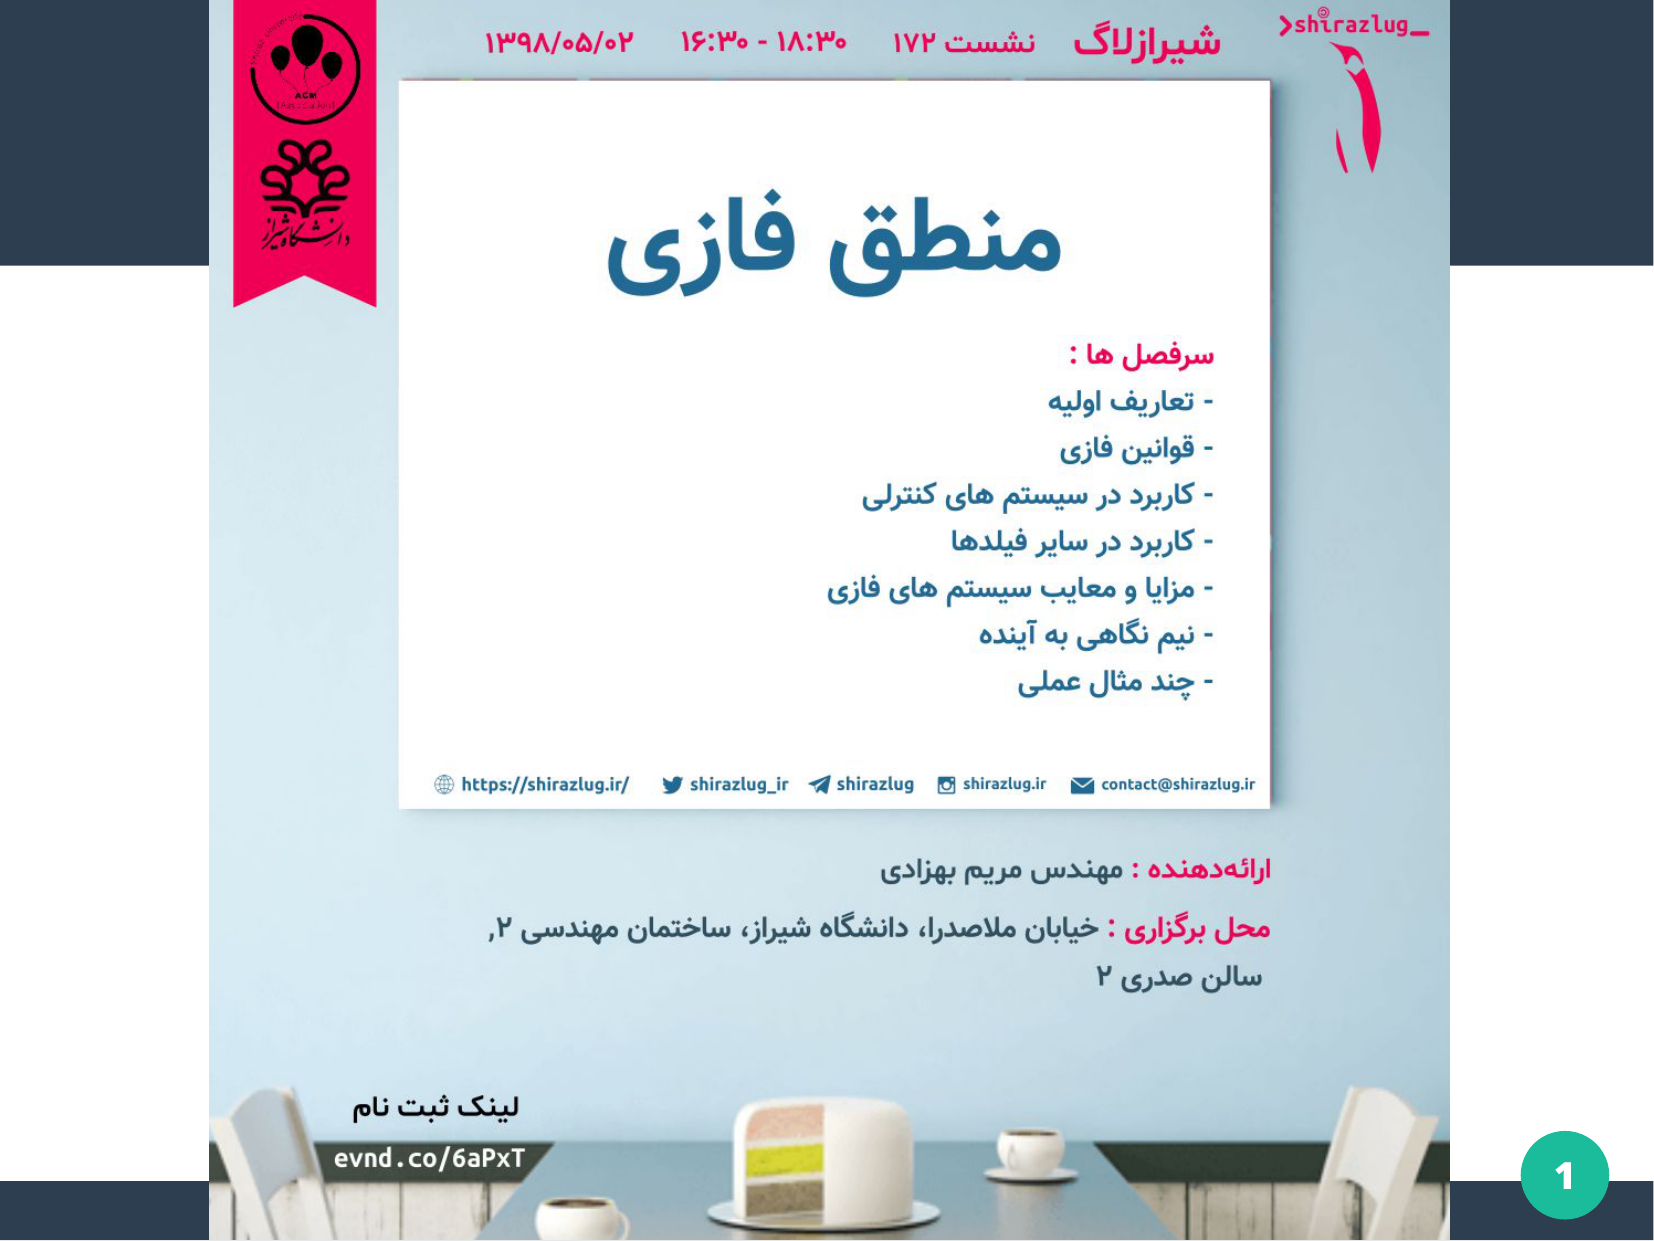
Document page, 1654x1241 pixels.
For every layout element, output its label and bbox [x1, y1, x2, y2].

picture [209, 0, 1450, 1240]
